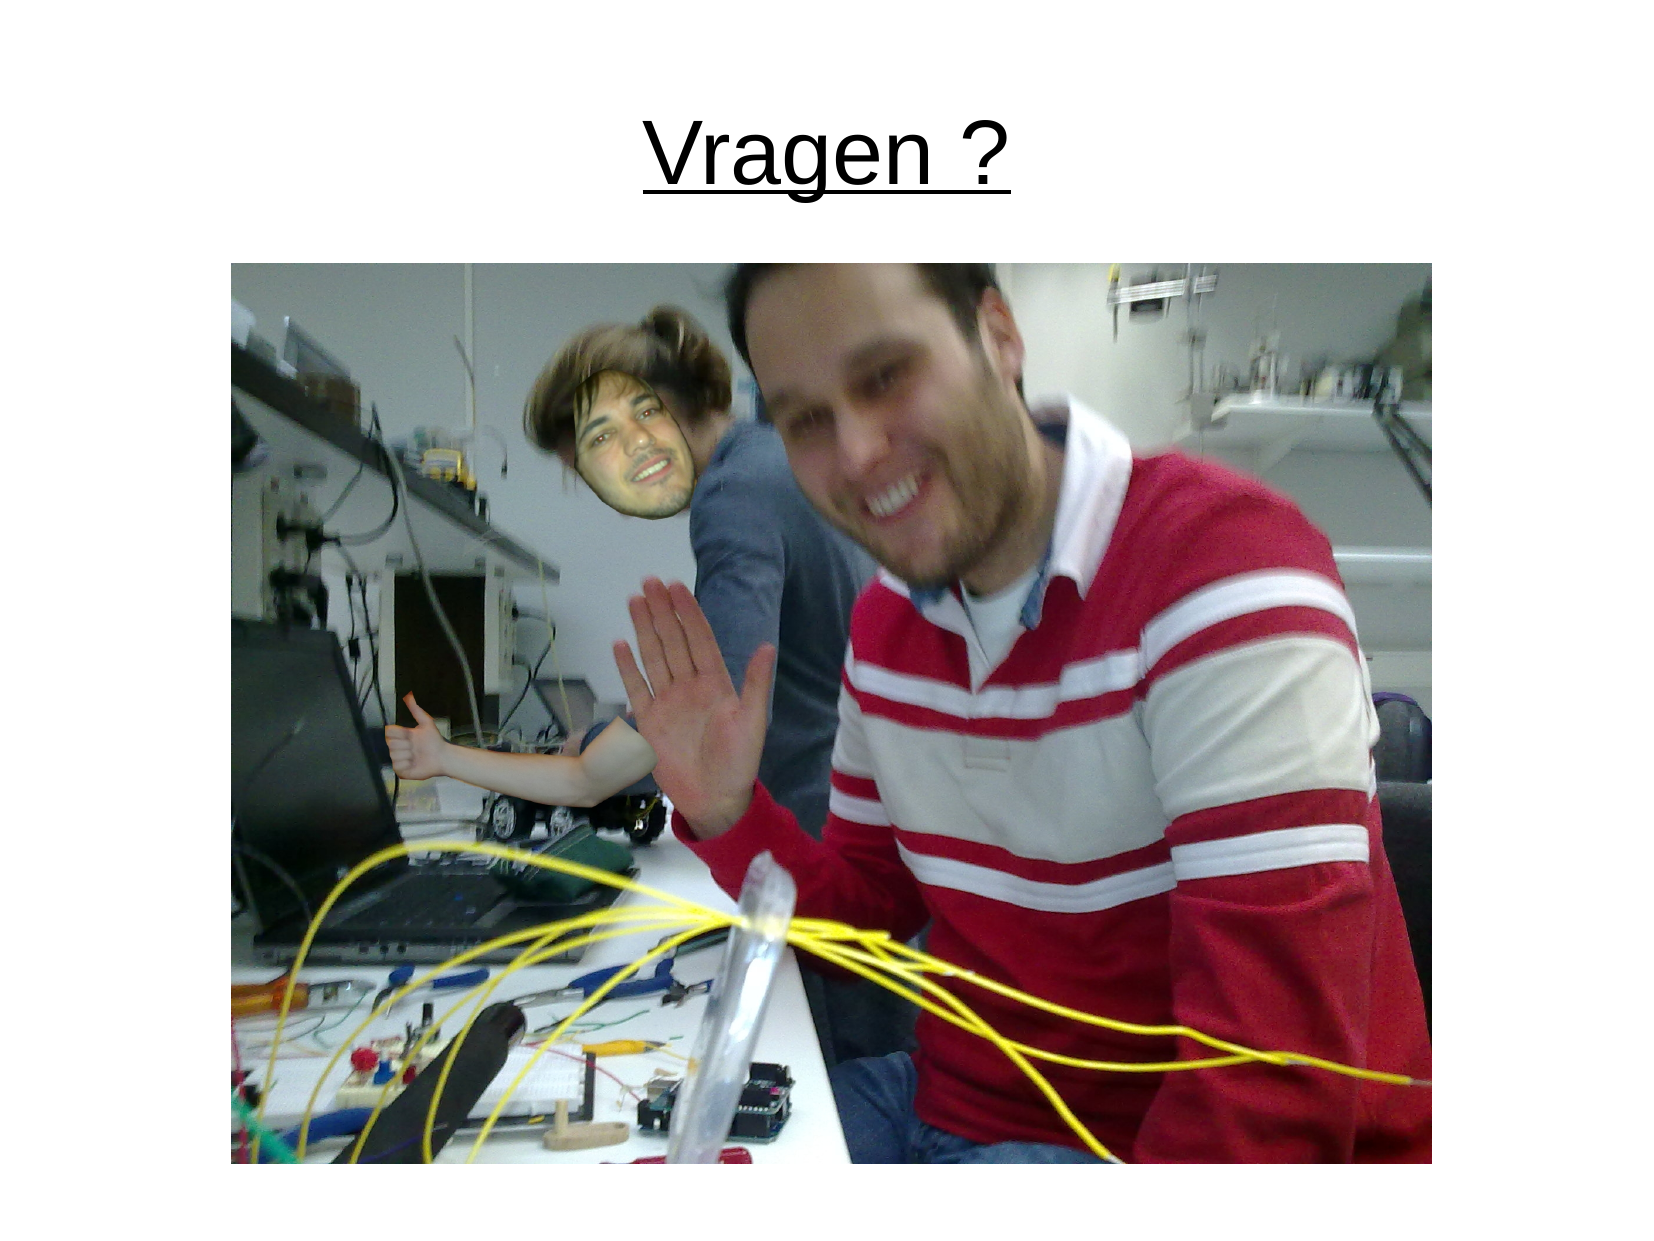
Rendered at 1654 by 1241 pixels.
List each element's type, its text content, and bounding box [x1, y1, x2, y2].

picture [231, 263, 1432, 1164]
title Vragen ? [82, 56, 1571, 250]
